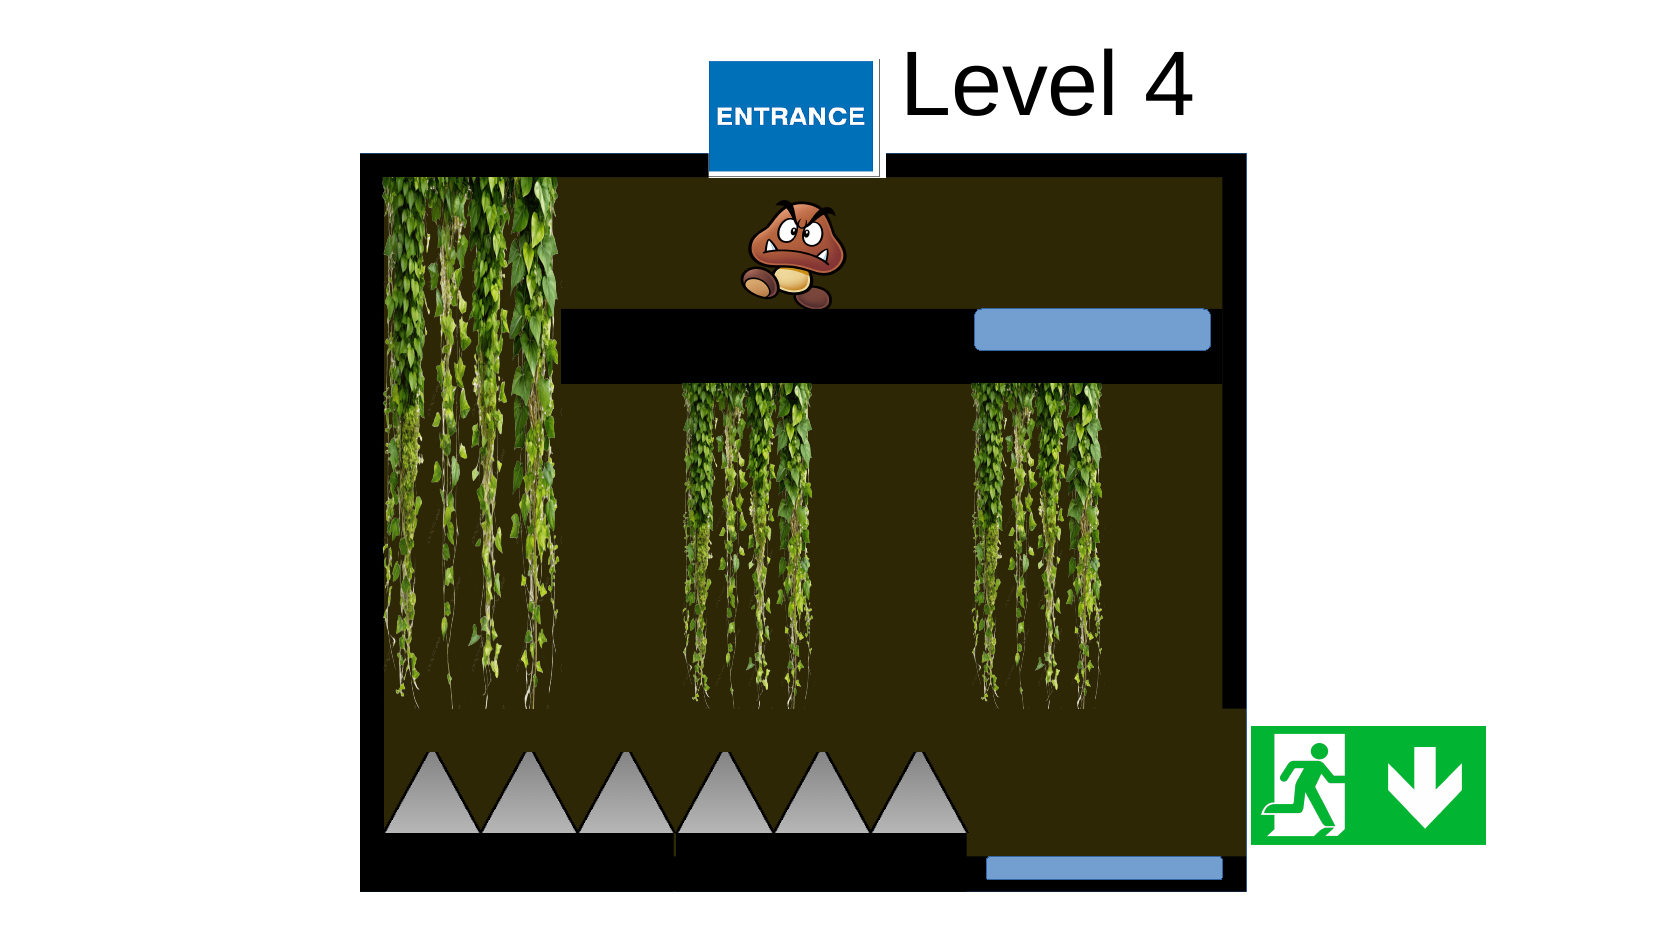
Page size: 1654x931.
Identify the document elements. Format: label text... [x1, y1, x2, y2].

picture [378, 177, 562, 709]
picture [708, 59, 886, 308]
text_box [360, 153, 1247, 892]
title Level 4 [531, 5, 1565, 162]
picture [679, 383, 815, 709]
picture [1251, 726, 1486, 845]
picture [968, 383, 1105, 709]
picture [376, 752, 975, 833]
